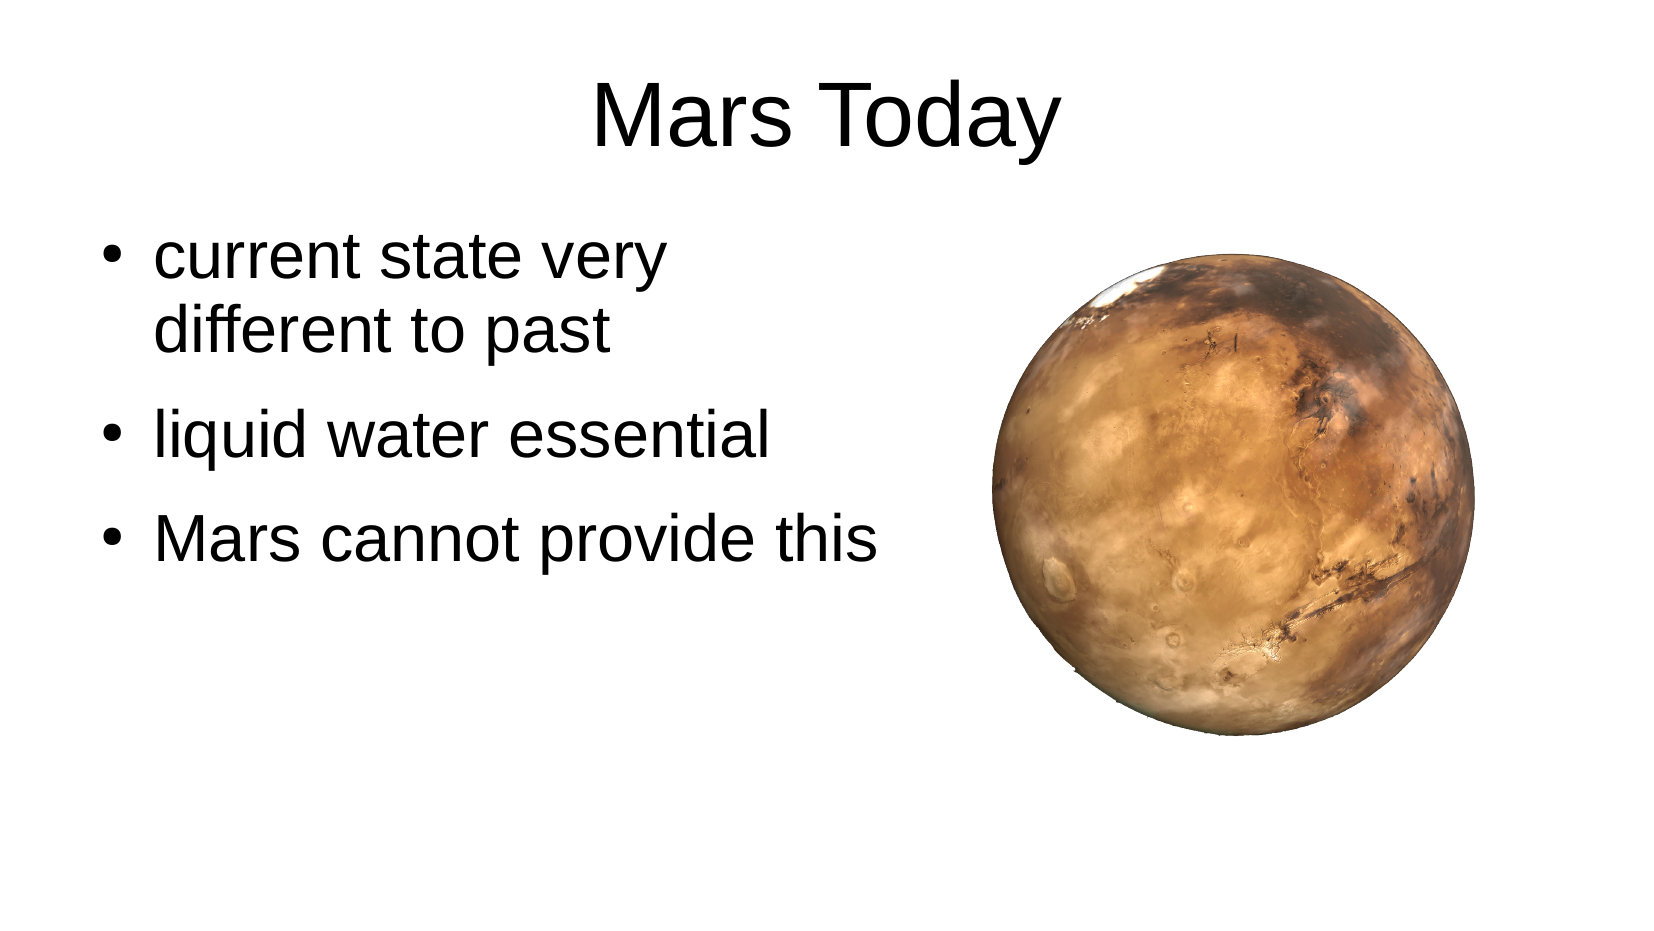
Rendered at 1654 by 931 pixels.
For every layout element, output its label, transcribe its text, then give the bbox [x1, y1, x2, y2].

picture [973, 239, 1486, 752]
list current state very different to past liquid water essential Mars cannot provide this [82, 217, 1571, 758]
title Mars Today [82, 37, 1571, 193]
